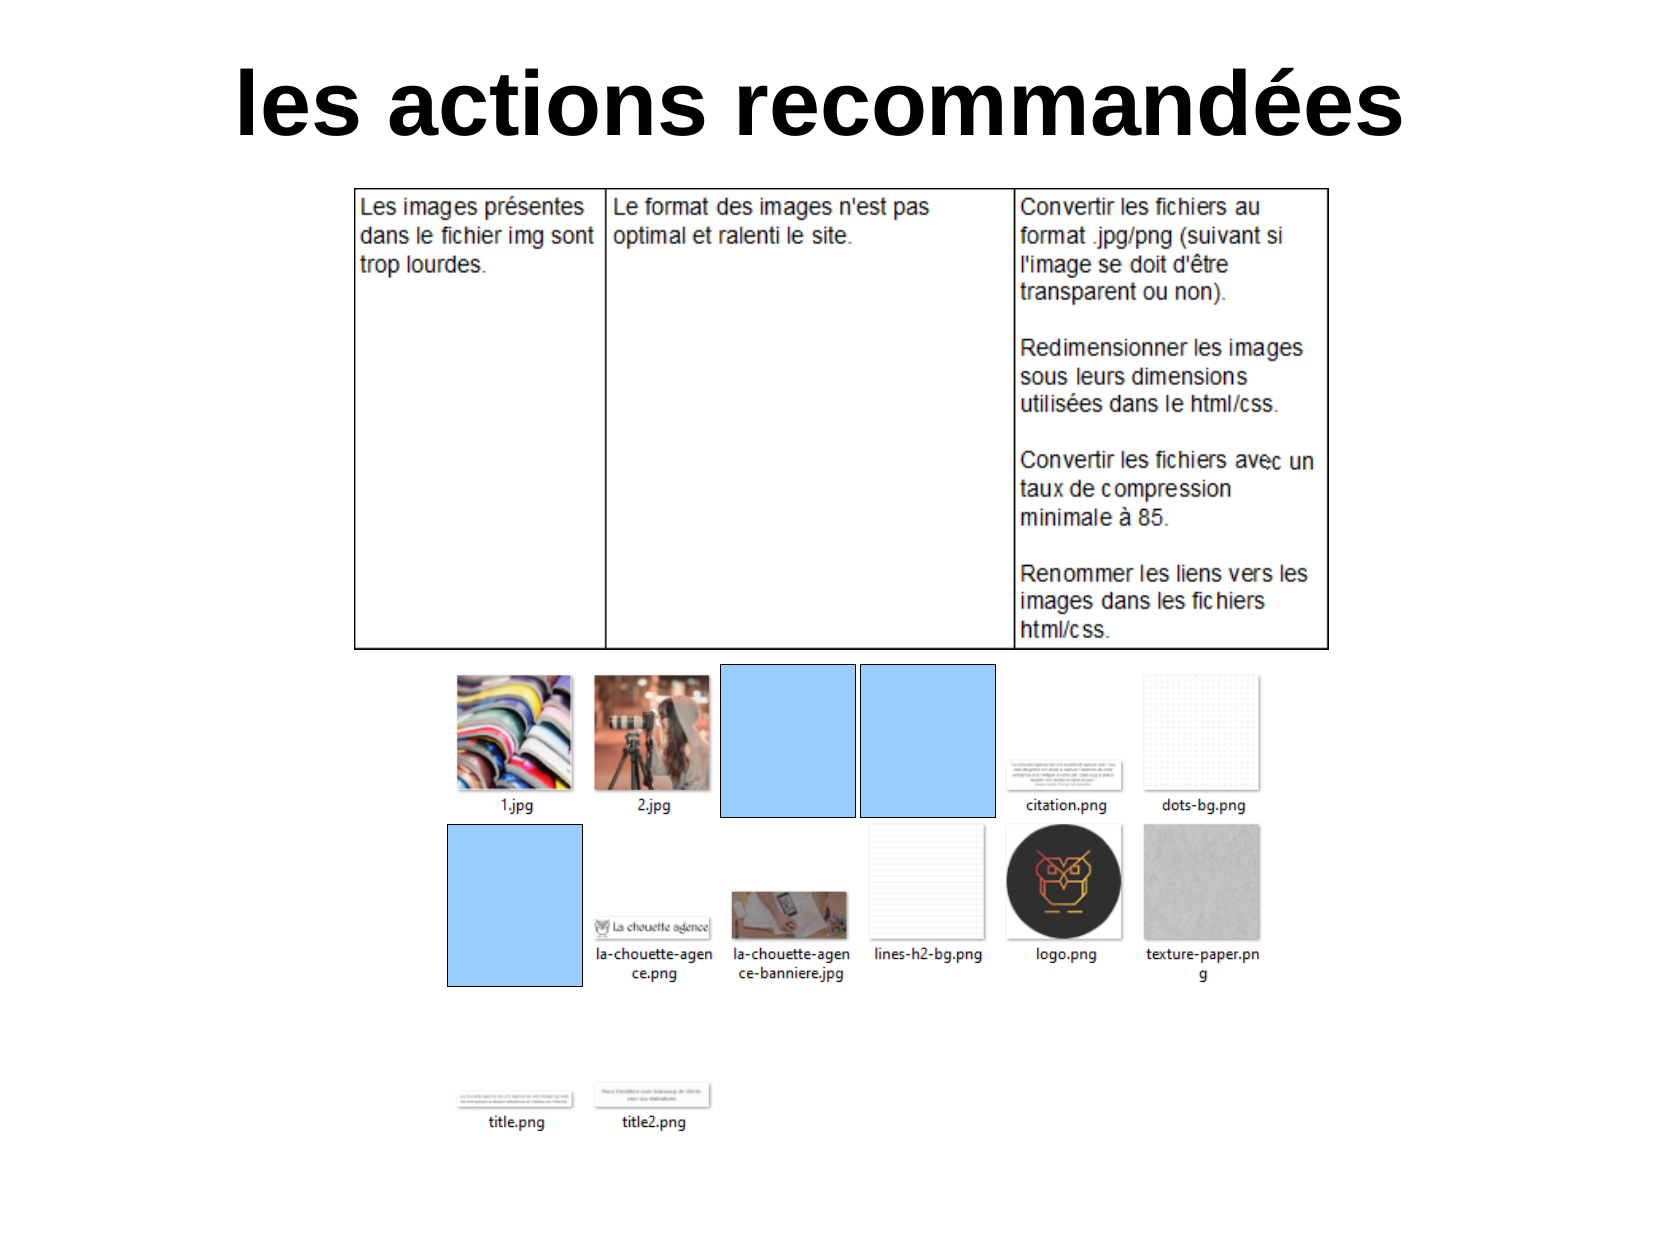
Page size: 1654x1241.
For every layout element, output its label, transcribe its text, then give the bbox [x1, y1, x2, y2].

text_box [447, 824, 583, 987]
picture [354, 188, 1329, 650]
title les actions recommandées [76, 0, 1565, 208]
text_box [720, 664, 856, 818]
picture [442, 664, 1270, 1182]
text_box [860, 664, 996, 818]
